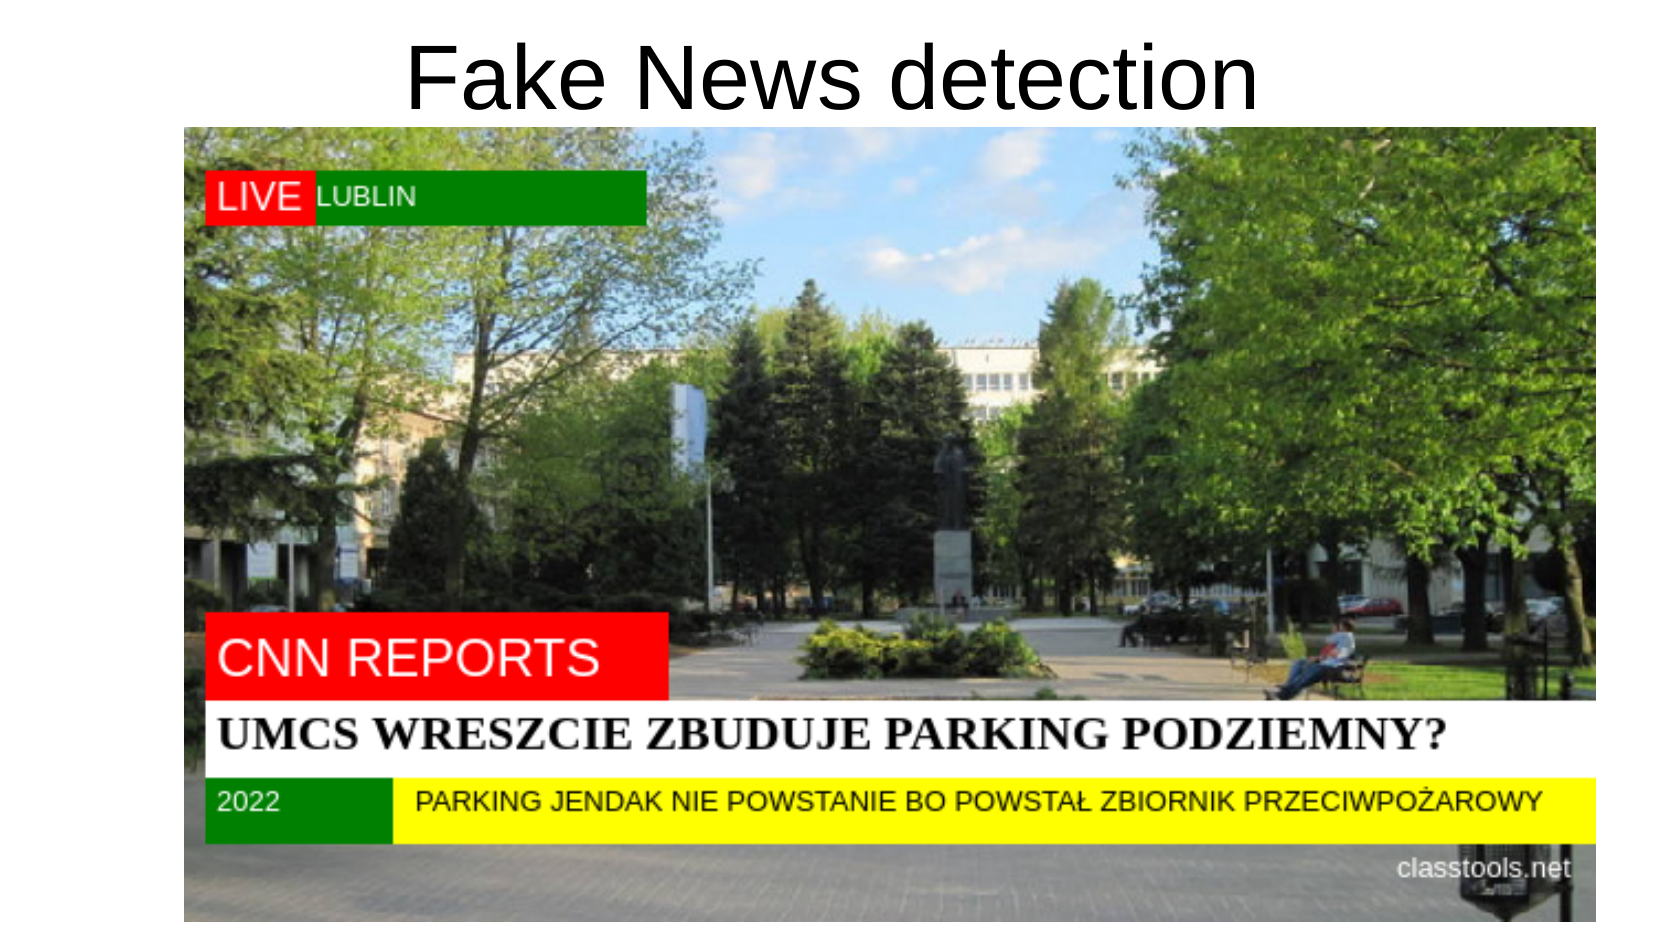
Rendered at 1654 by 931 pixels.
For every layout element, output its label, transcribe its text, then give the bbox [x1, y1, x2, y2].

picture [184, 127, 1596, 922]
title Fake News detection [101, 0, 1591, 156]
